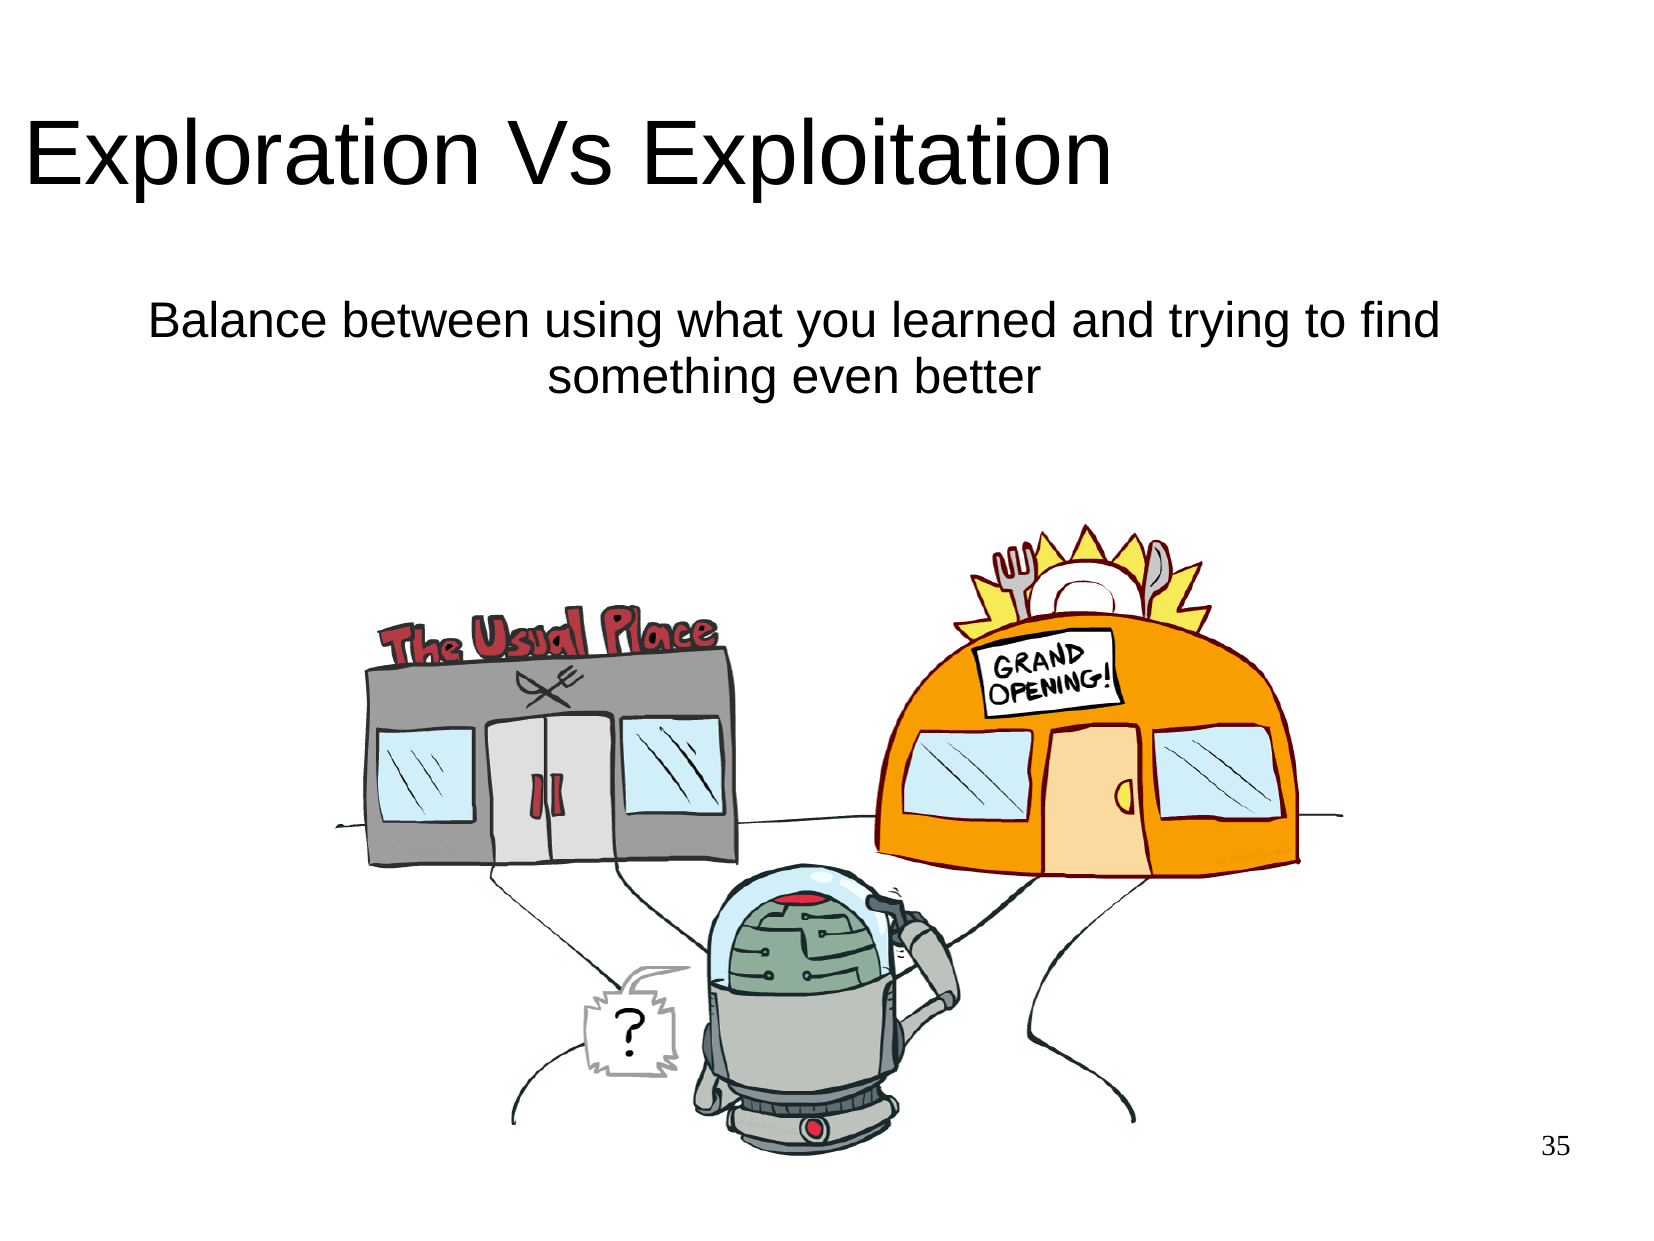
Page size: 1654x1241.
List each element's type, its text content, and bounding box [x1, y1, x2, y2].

title Exploration Vs Exploitation [23, 49, 1512, 257]
text_box Balance between using what you learned and trying to find something even better [75, 285, 1515, 413]
picture [295, 463, 1361, 1174]
